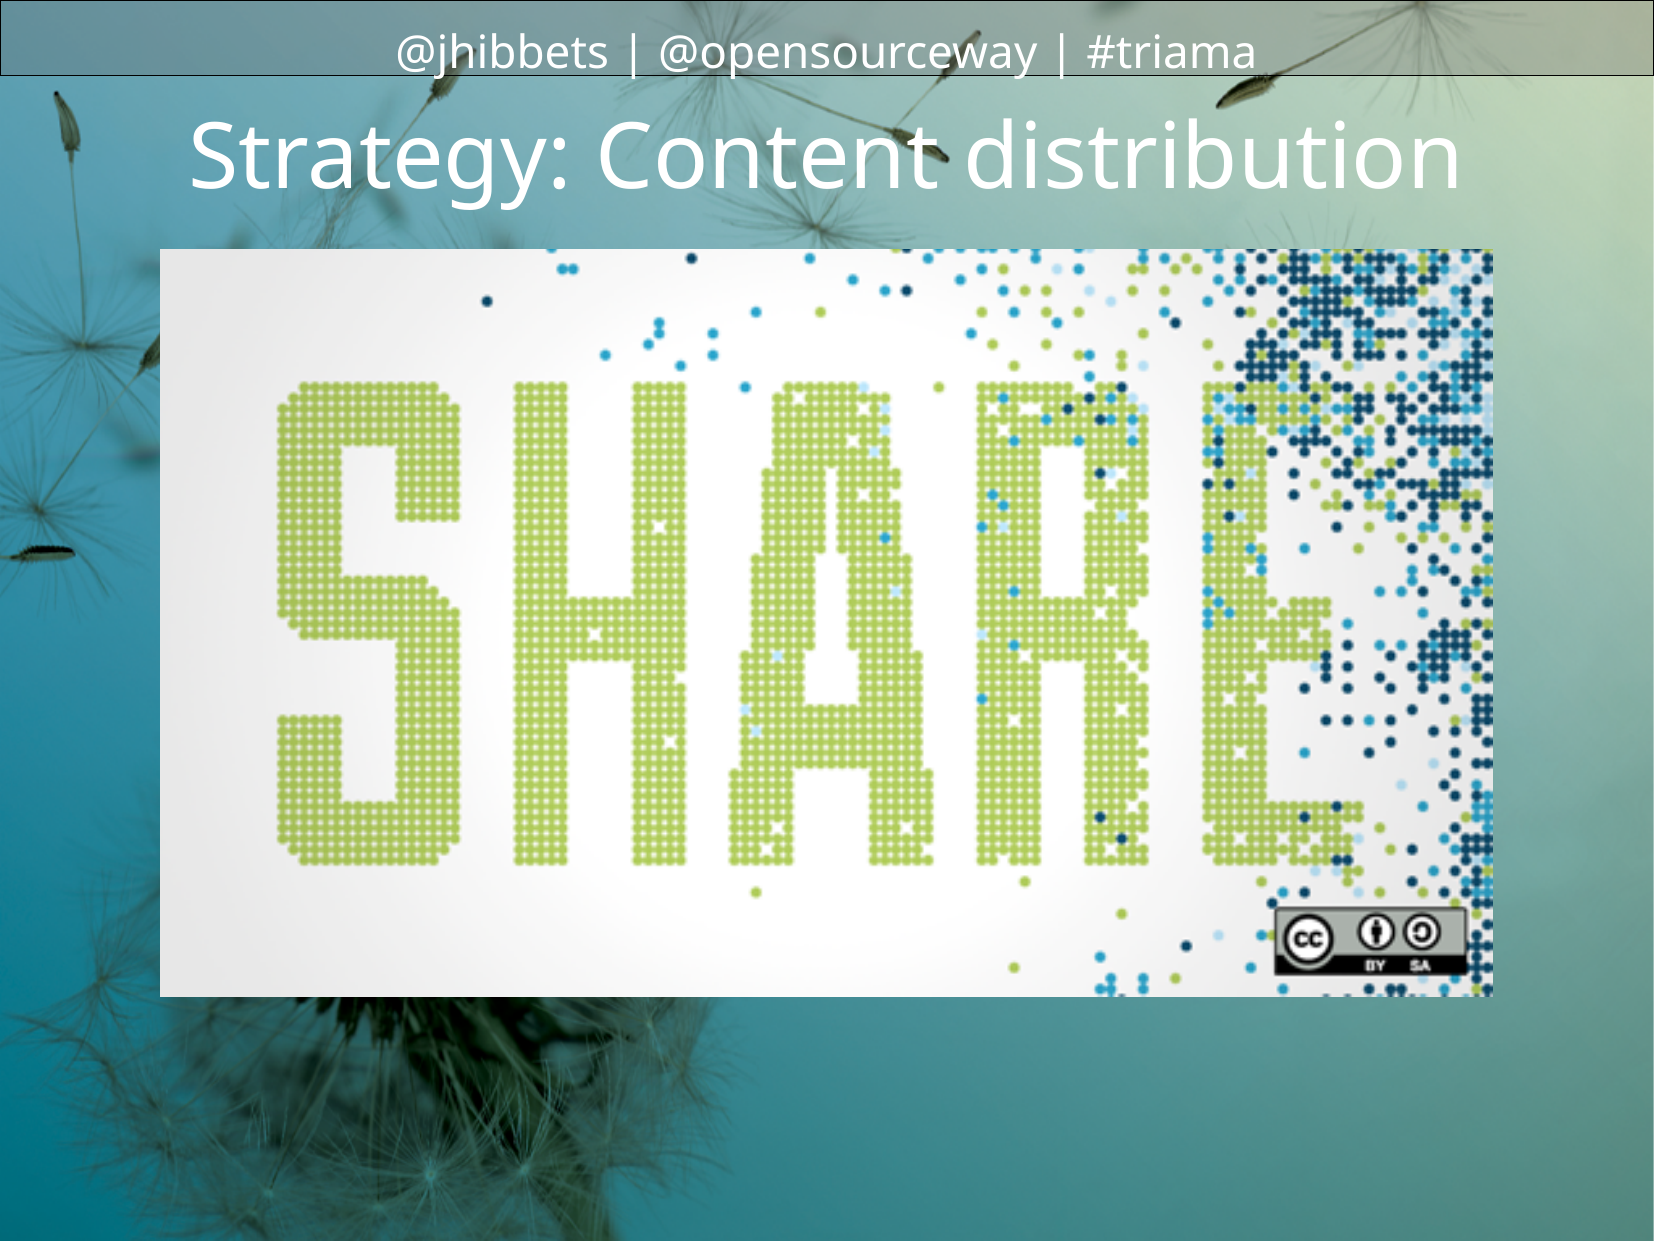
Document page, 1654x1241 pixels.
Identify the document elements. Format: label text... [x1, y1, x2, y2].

title Strategy: Content distribution [82, 49, 1571, 257]
picture [0, 76, 1654, 1241]
